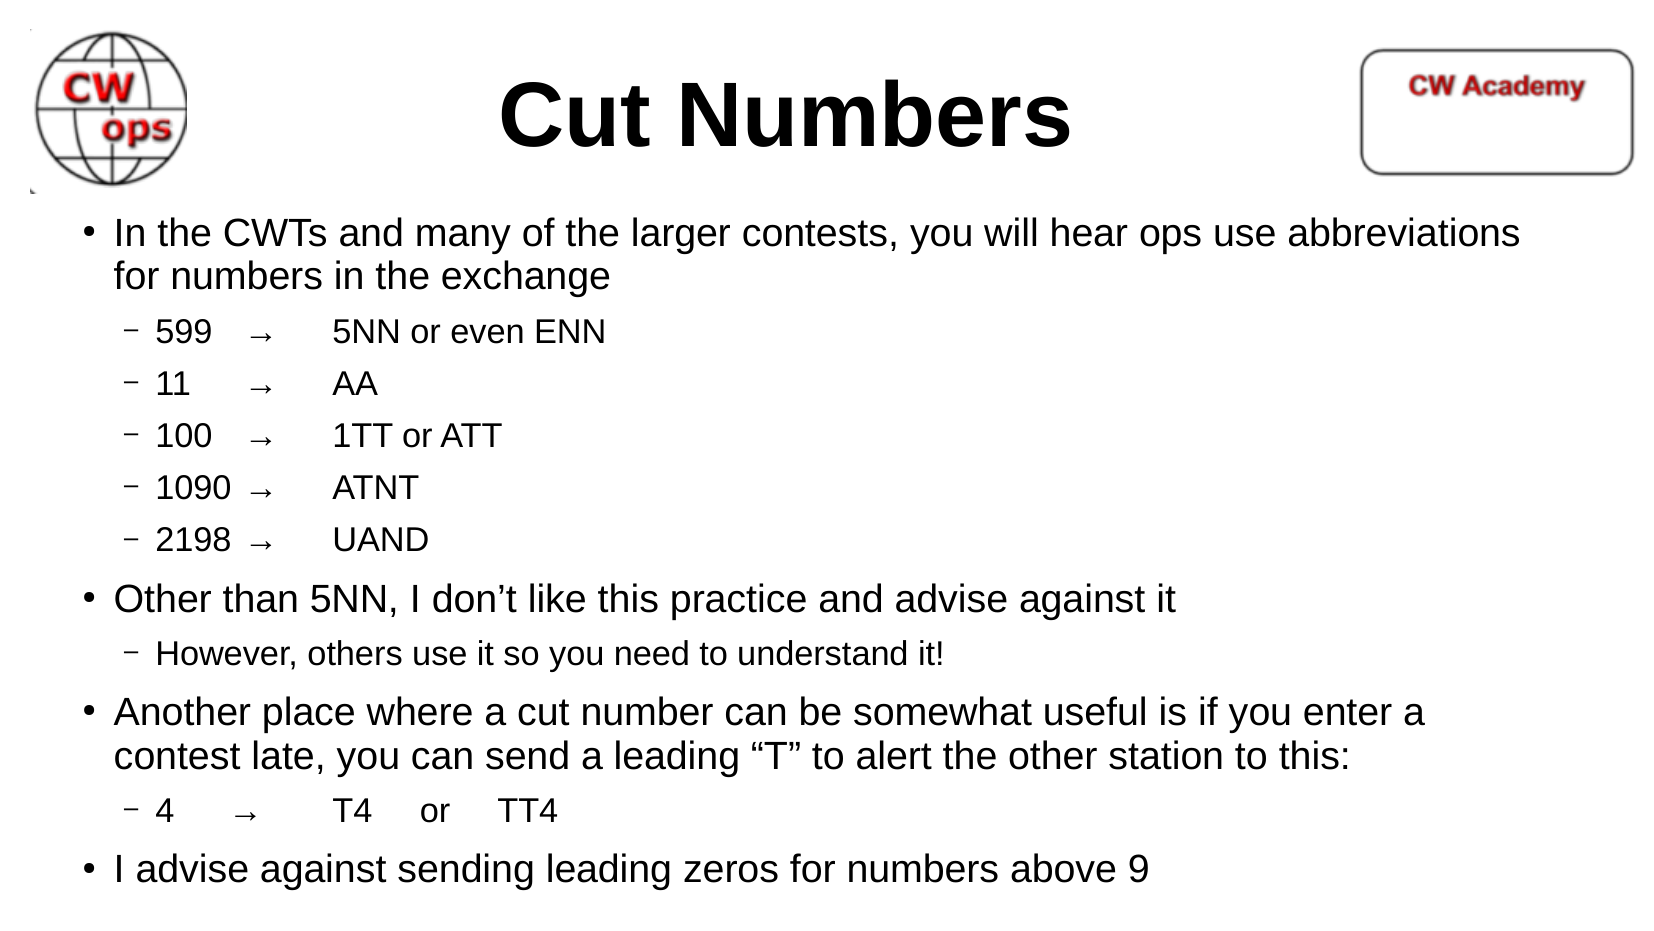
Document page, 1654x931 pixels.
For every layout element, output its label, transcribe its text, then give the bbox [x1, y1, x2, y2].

title Cut Numbers [41, 37, 1531, 193]
list In the CWTs and many of the larger contests, you will hear ops use abbreviations for numbers in the exchange 599 → 5NN or even ENN 11 → AA 100 → 1TT or ATT 1090 → ATNT 2198 → UAND Other than 5NN, I don’t like this practice and advise against it However, others use it so you need to understand it! Another place where a cut number can be somewhat useful is if you enter a contest late, you can send a leading “T” to alert the other station to this: 4 → T4 or TT4 I advise against sending leading zeros for numbers above 9 [71, 210, 1561, 901]
picture [30, 29, 187, 194]
picture [1531, 37, 1640, 186]
